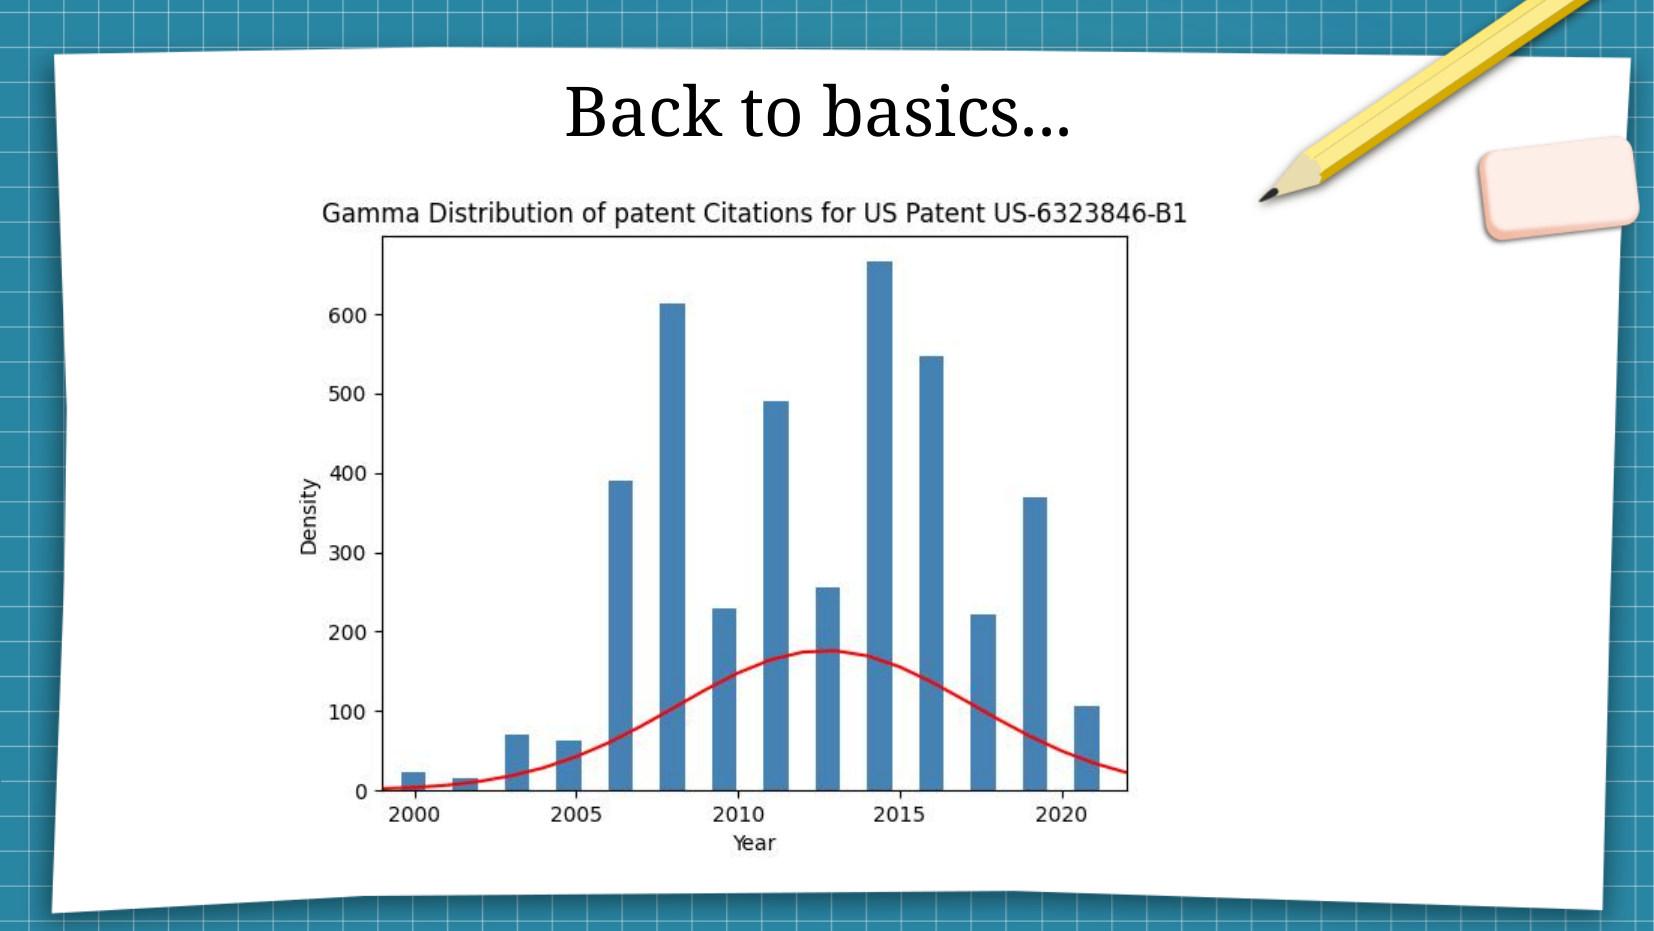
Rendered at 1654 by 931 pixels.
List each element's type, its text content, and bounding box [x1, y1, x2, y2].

picture [0, 0, 1654, 931]
title Back to basics... [75, 32, 1564, 188]
